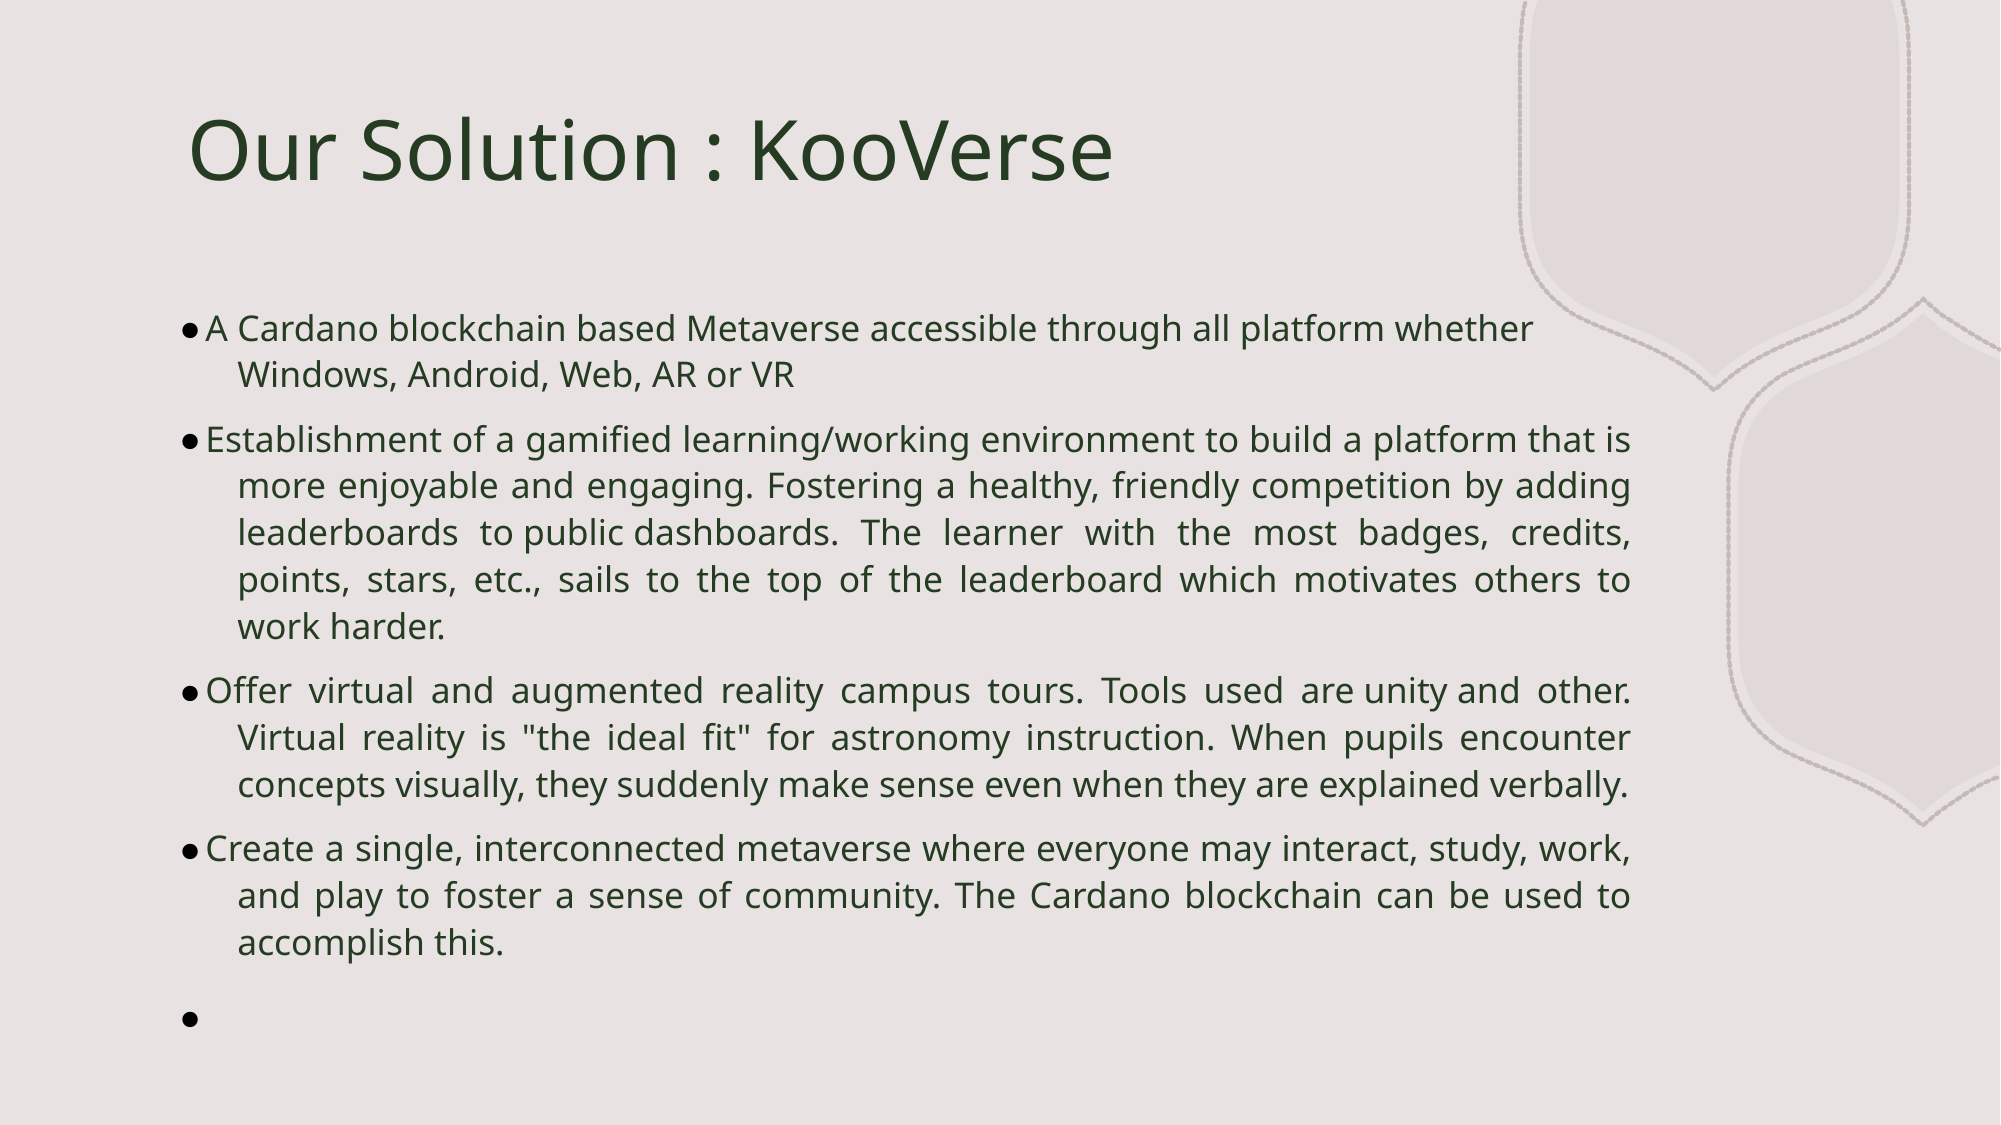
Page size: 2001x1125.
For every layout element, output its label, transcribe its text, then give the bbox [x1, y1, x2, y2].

list A Cardano blockchain based Metaverse accessible through all platform whether Windows, Android, Web, AR or VR Establishment of a gamified learning/working environment to build a platform that is more enjoyable and engaging. Fostering a healthy, friendly competition by adding leaderboards to public dashboards. The learner with the most badges, credits, points, stars, etc., sails to the top of the leaderboard which motivates others to work harder. Offer virtual and augmented reality campus tours. Tools used are unity and other. Virtual reality is "the ideal fit" for astronomy instruction. When pupils encounter concepts visually, they suddenly make sense even when they are explained verbally. Create a single, interconnected metaverse where everyone may interact, study, work, and play to foster a sense of community. The Cardano blockchain can be used to accomplish this. [158, 293, 1648, 1014]
title Our Solution : KooVerse [172, 59, 1662, 235]
